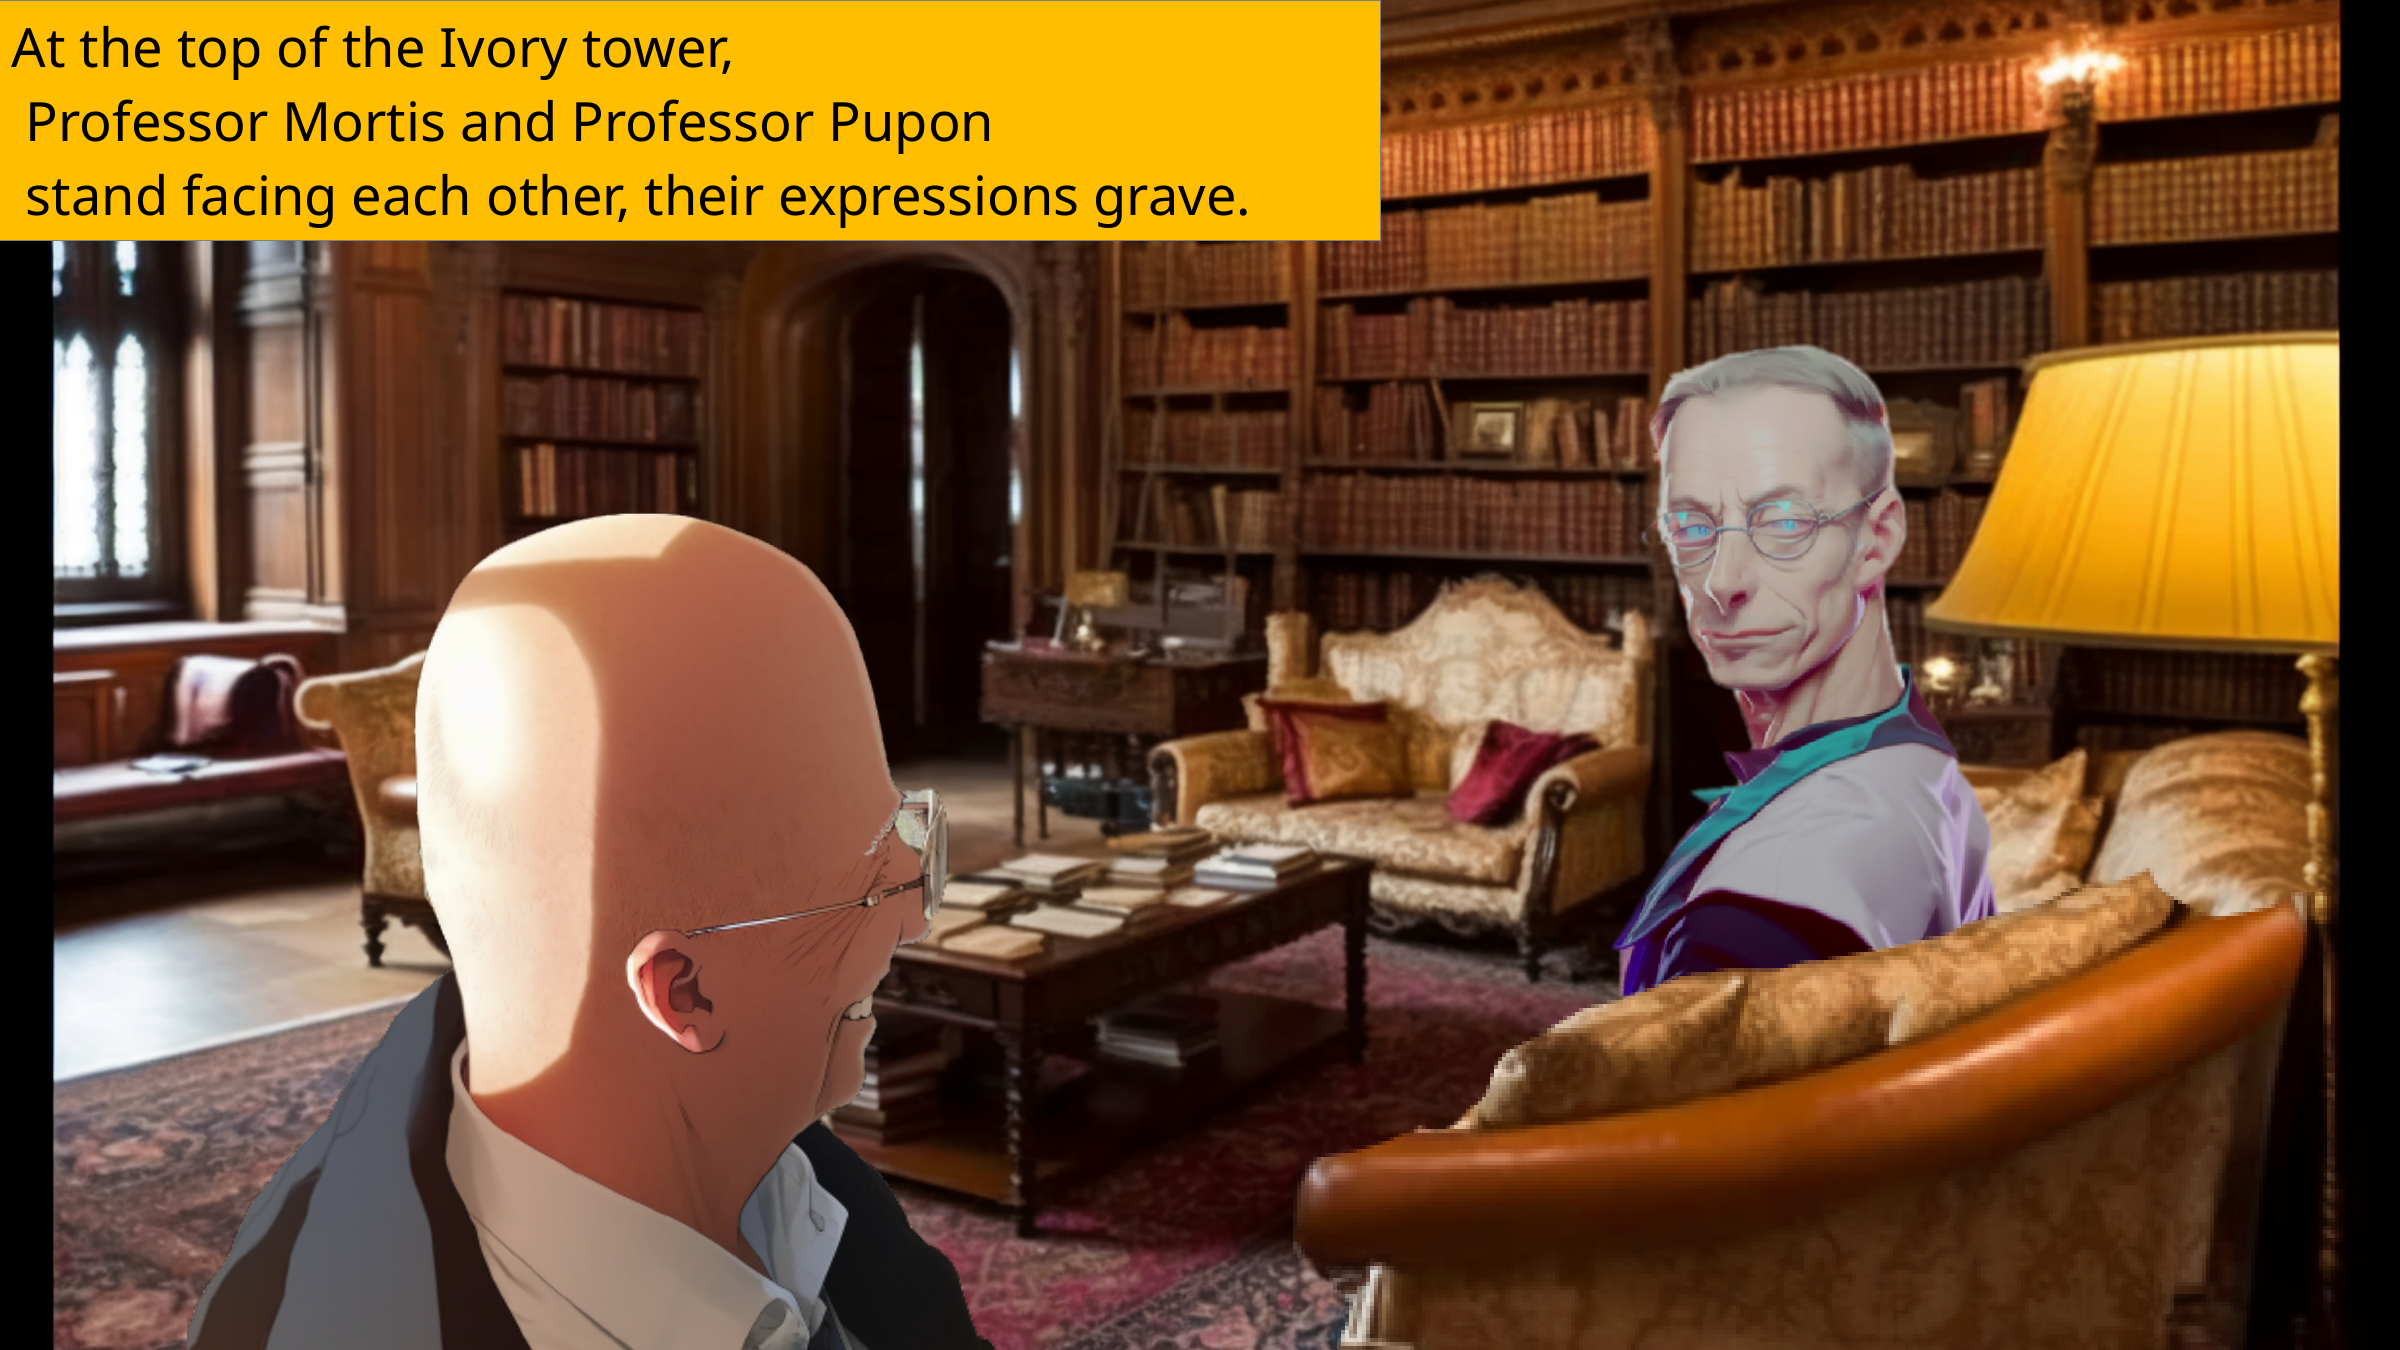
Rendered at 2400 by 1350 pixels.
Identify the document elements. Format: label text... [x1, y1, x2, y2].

picture [0, 0, 2400, 1350]
text_box At the top of the Ivory tower, Professor Mortis and Professor Pupon stand facing each other, their expressions grave. [0, 0, 1381, 241]
